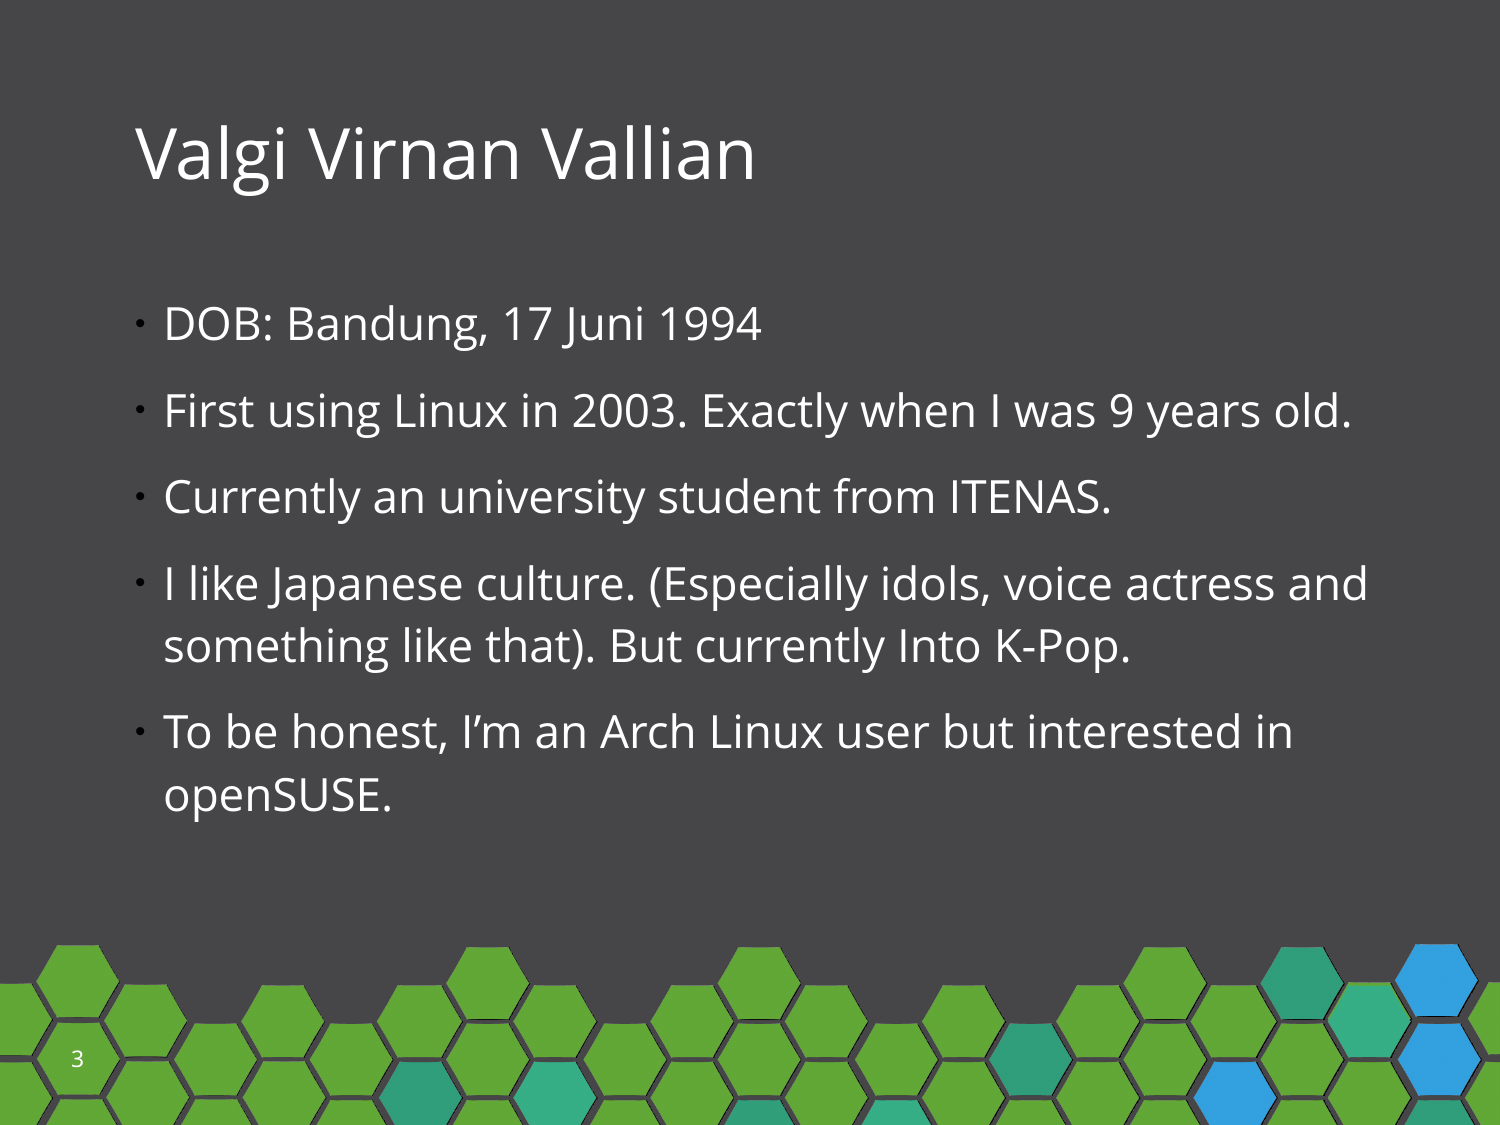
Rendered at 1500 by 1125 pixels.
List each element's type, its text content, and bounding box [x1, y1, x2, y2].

title Valgi Virnan Vallian [135, 71, 1372, 234]
picture [0, 944, 1500, 1125]
list DOB: Bandung, 17 Juni 1994 First using Linux in 2003. Exactly when I was 9 years old. Currently an university student from ITENAS. I like Japanese culture. (Especially idols, voice actress and something like that). But currently Into K-Pop. To be honest, I’m an Arch Linux user but interested in openSUSE. [135, 291, 1372, 945]
